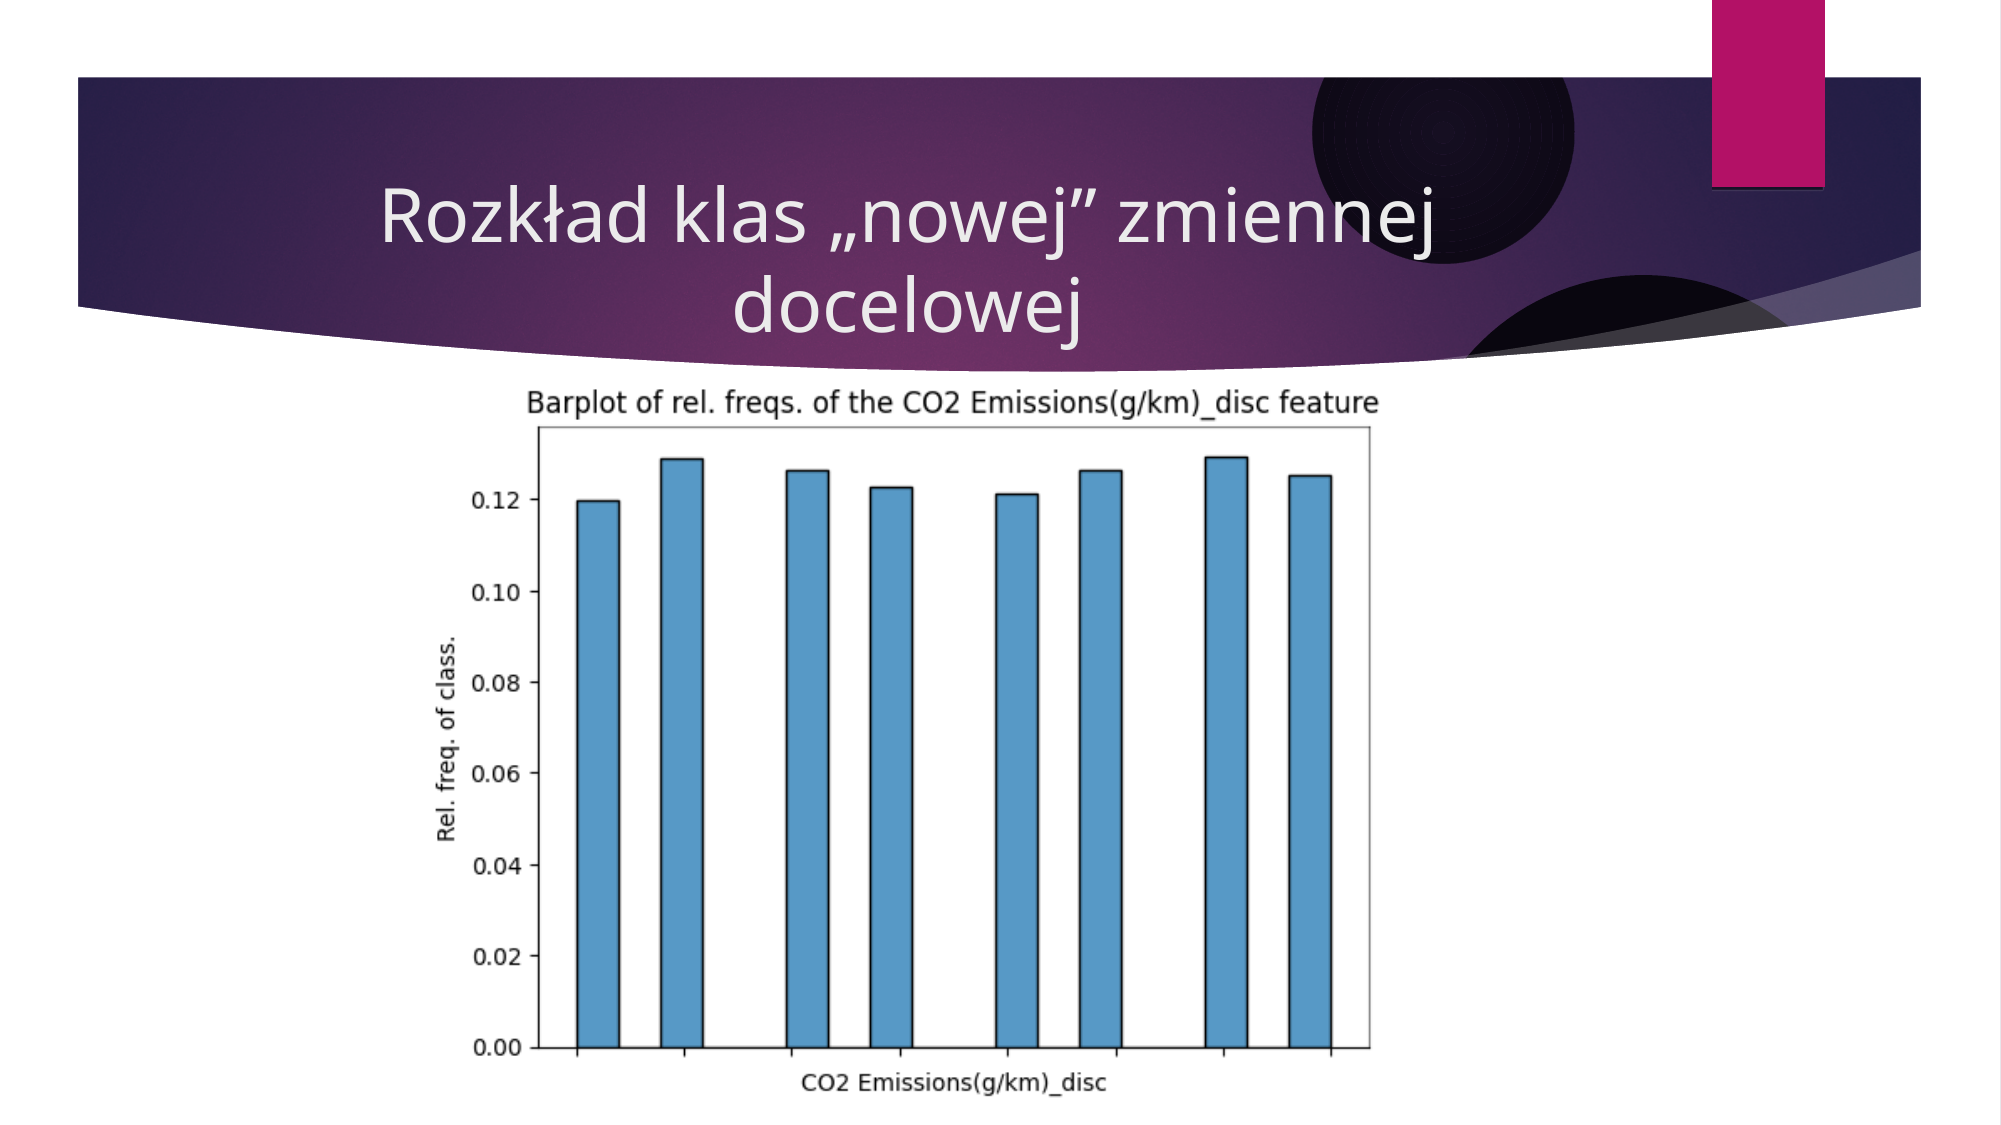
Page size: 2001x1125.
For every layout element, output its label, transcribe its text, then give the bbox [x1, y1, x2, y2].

picture [421, 373, 1396, 1113]
title Rozkład klas „nowej” zmiennej docelowej [189, 159, 1627, 276]
